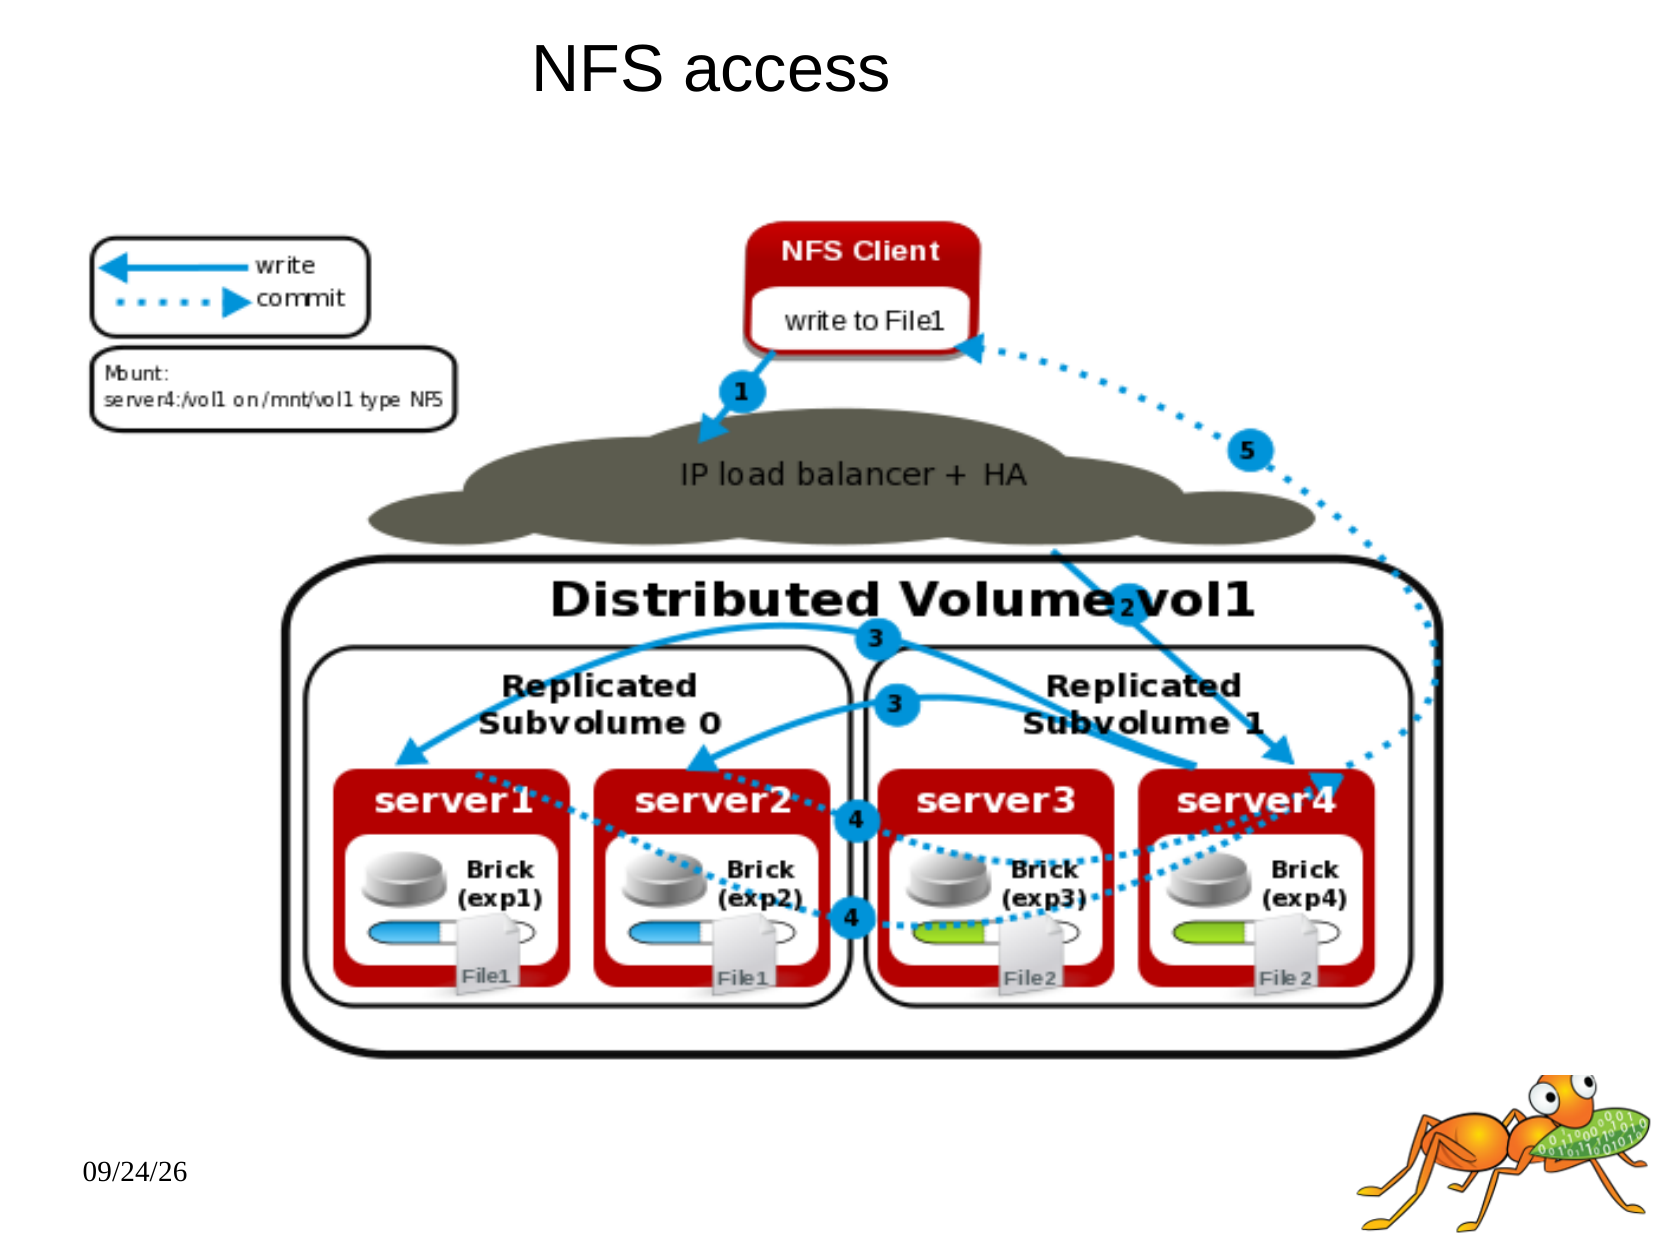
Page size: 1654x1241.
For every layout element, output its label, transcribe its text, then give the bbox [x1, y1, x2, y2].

picture [50, 202, 1654, 1235]
text_box NFS access [76, 23, 1347, 114]
